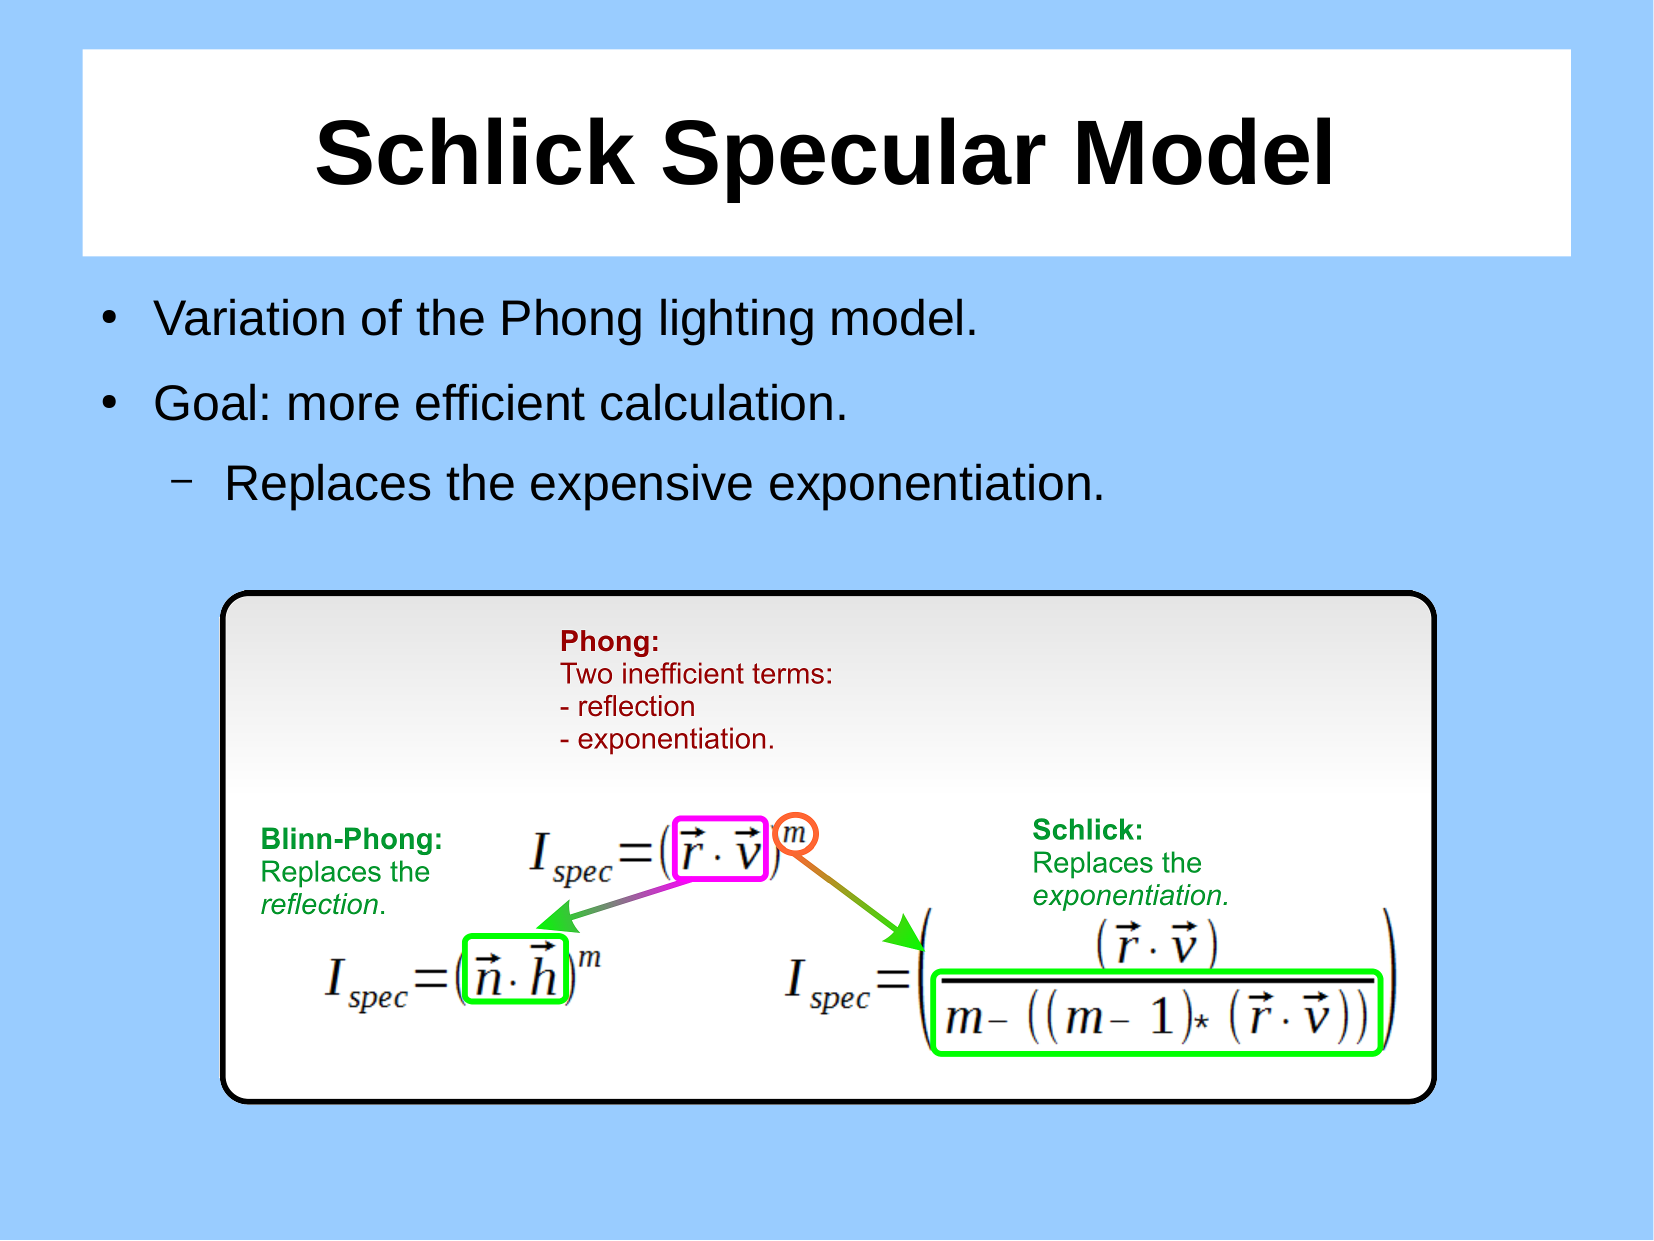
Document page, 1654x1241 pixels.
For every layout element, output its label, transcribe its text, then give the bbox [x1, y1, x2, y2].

title Schlick Specular Model [82, 49, 1571, 257]
picture [219, 590, 1437, 1105]
list Variation of the Phong lighting model. Goal: more efficient calculation. Replaces the expensive exponentiation. [82, 290, 1571, 1170]
